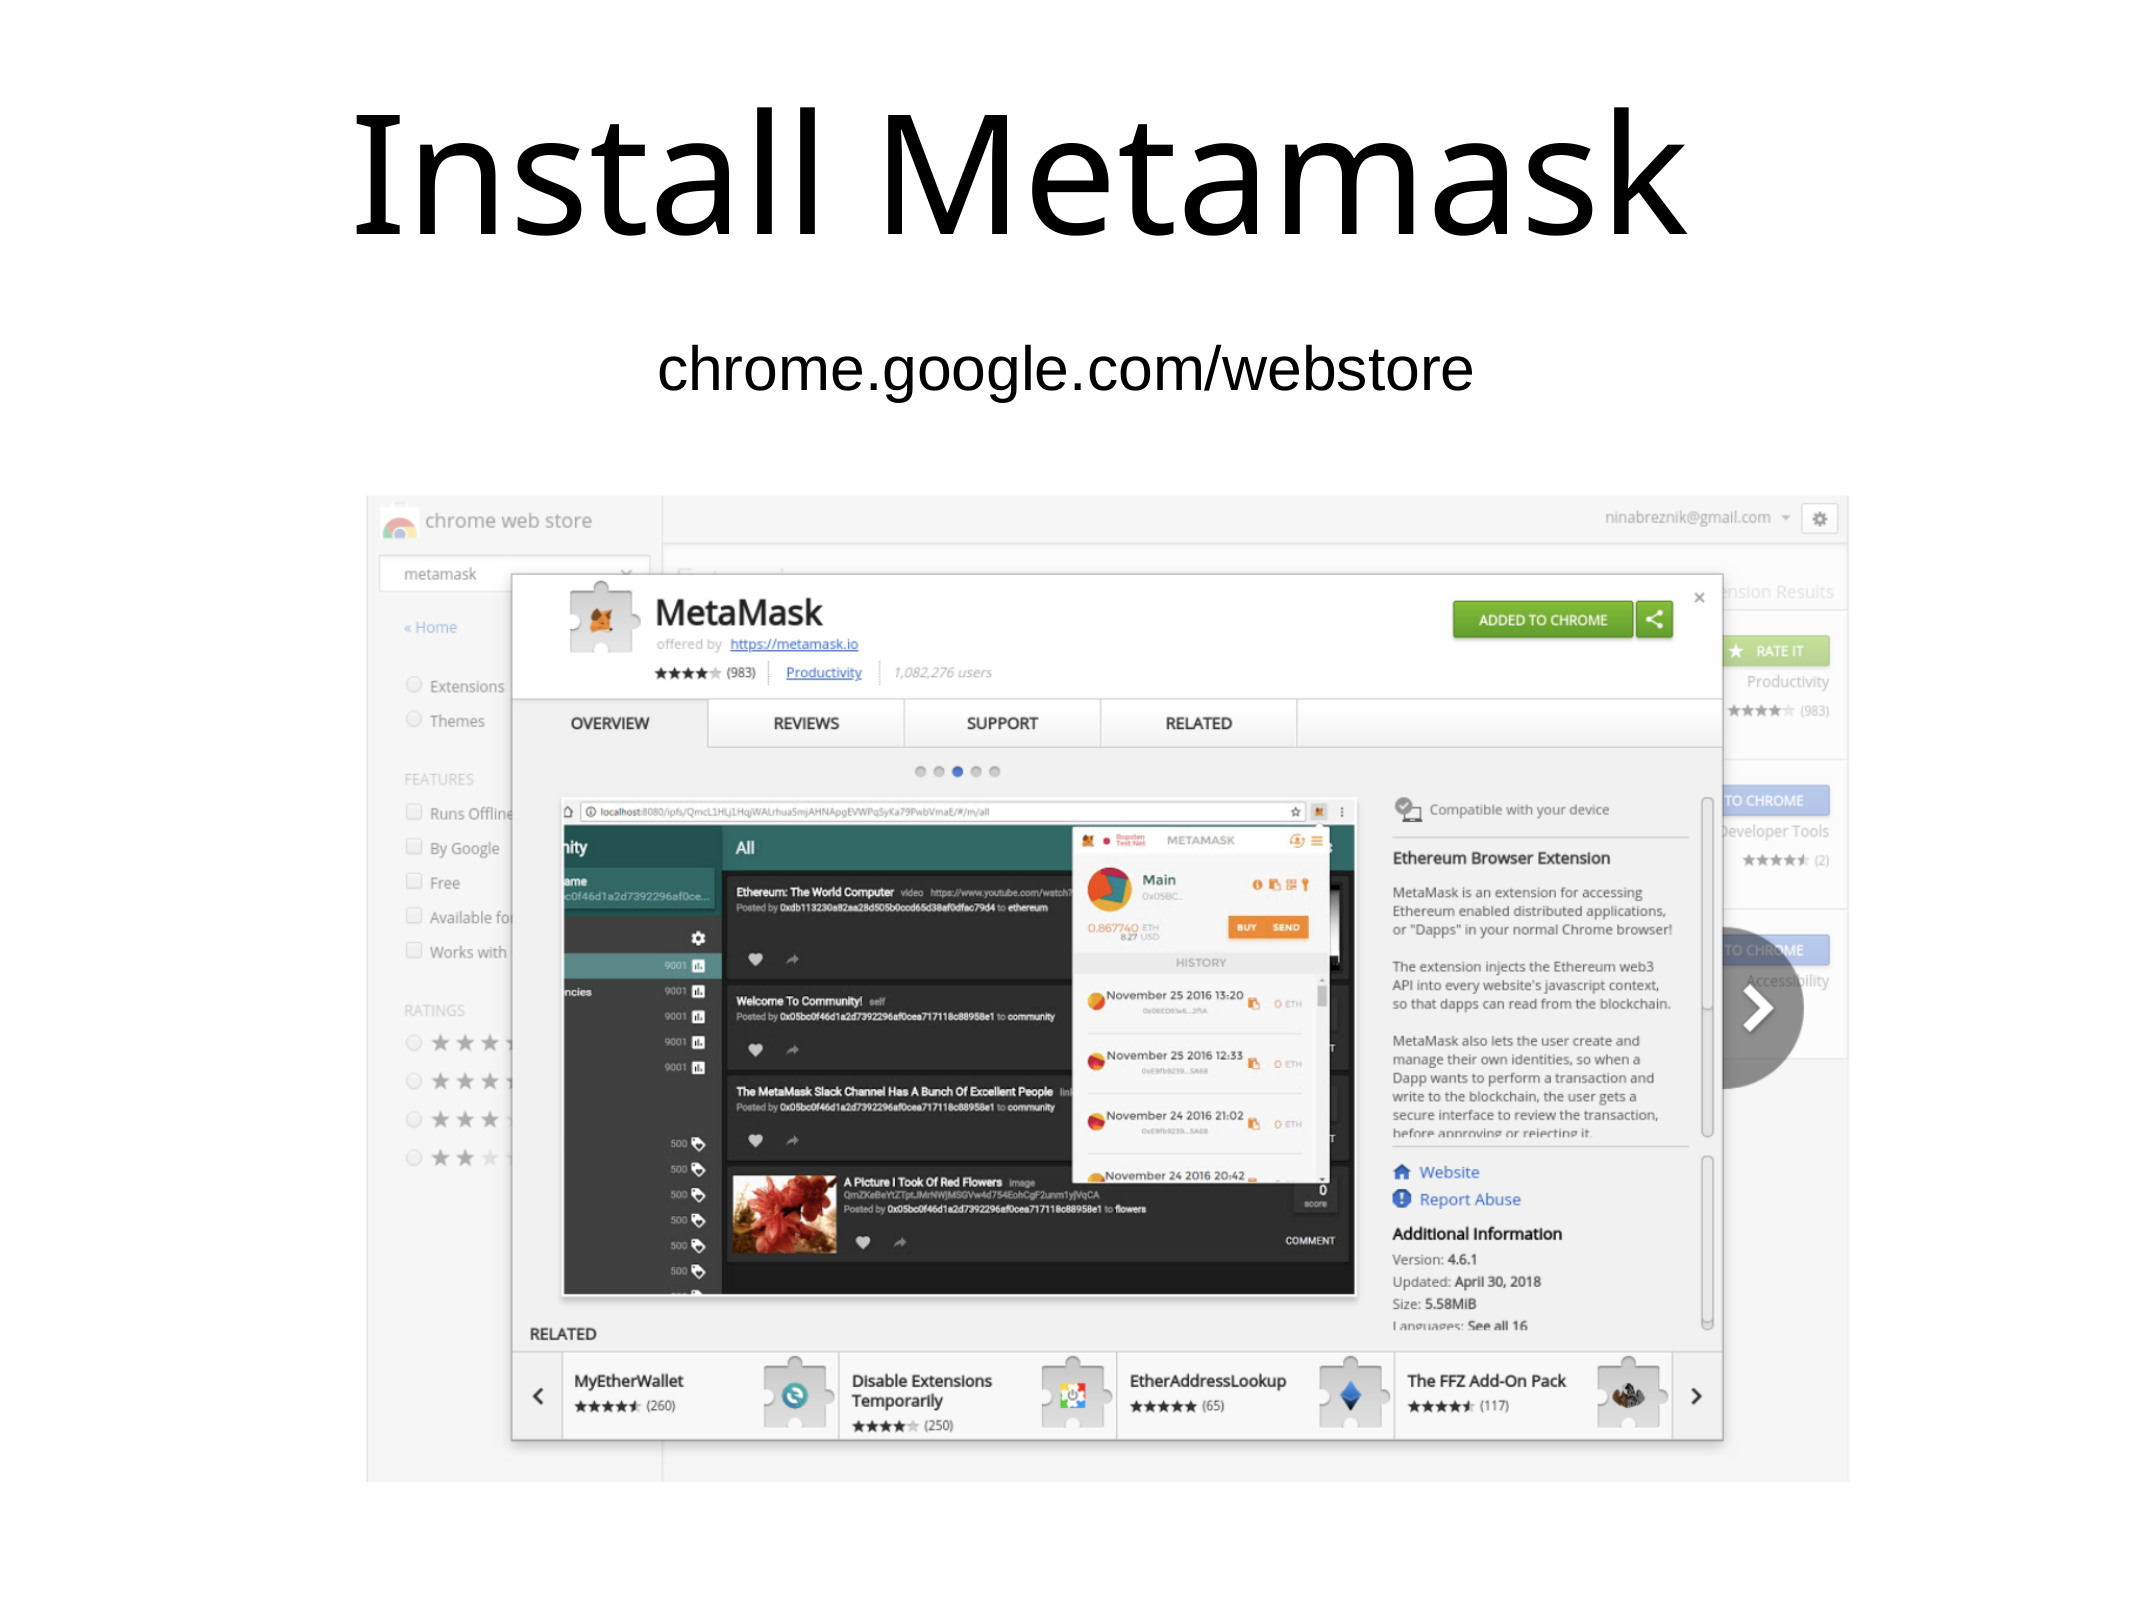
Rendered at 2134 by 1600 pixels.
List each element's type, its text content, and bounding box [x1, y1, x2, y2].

title Install Metamask [161, 60, 1879, 301]
subtitle chrome.google.com/webstore [208, 320, 1925, 507]
picture [352, 481, 1878, 1482]
